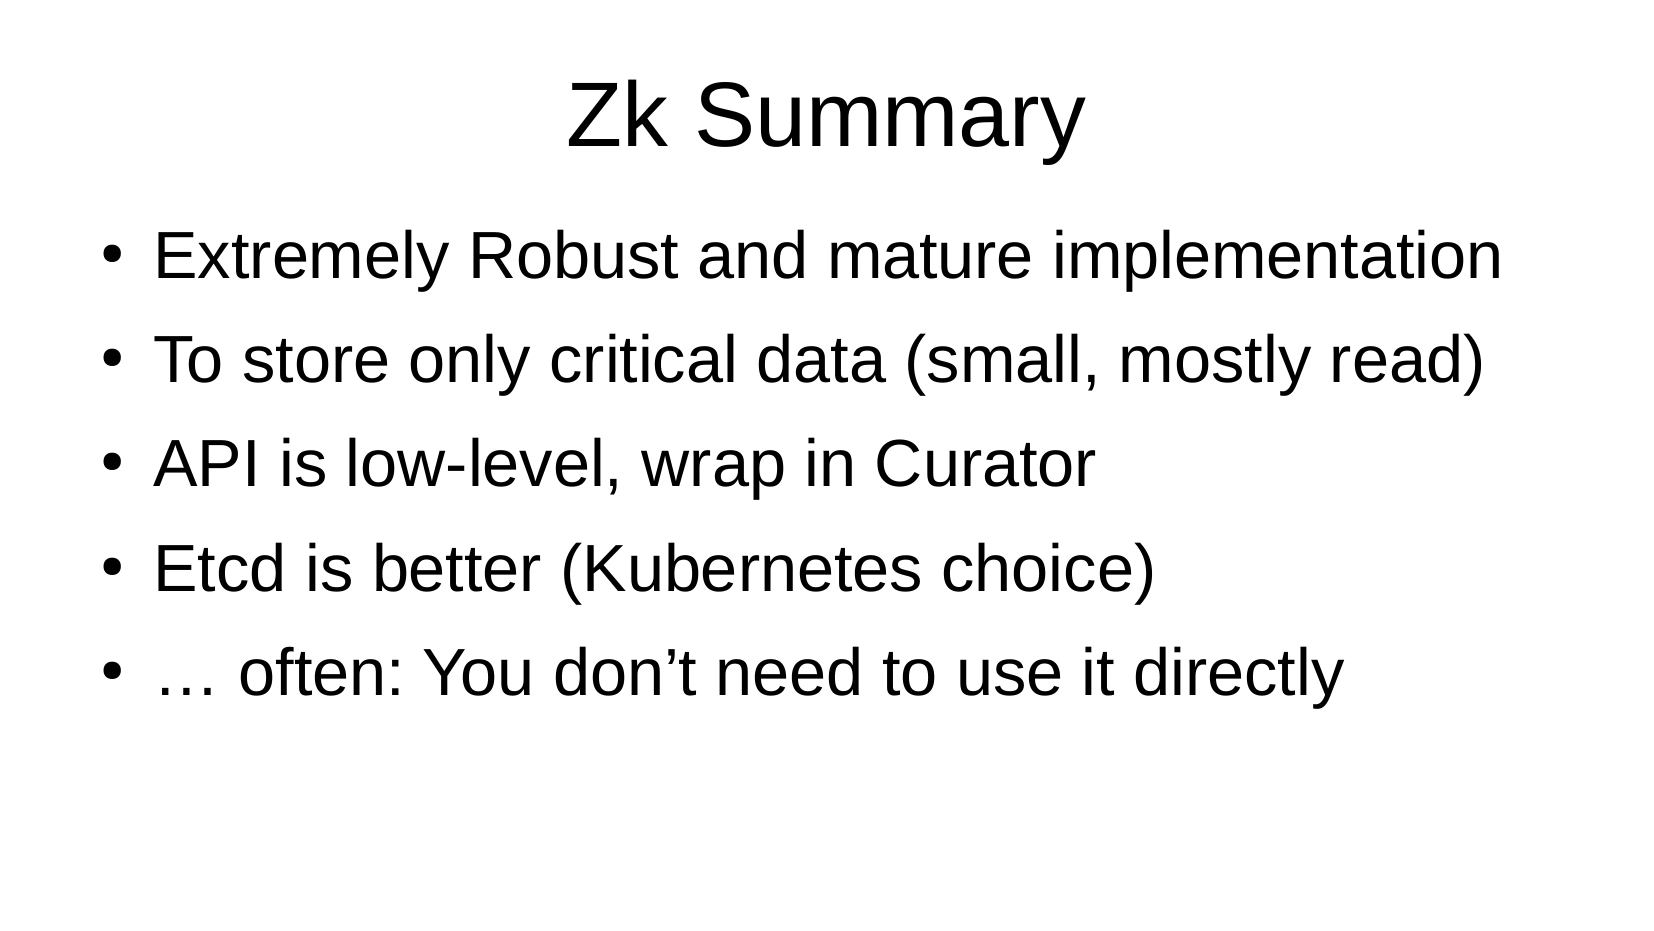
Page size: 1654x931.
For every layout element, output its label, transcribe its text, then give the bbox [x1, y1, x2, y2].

list Extremely Robust and mature implementation To store only critical data (small, mostly read) API is low-level, wrap in Curator Etcd is better (Kubernetes choice) … often: You don’t need to use it directly [82, 217, 1571, 758]
title Zk Summary [82, 37, 1571, 193]
